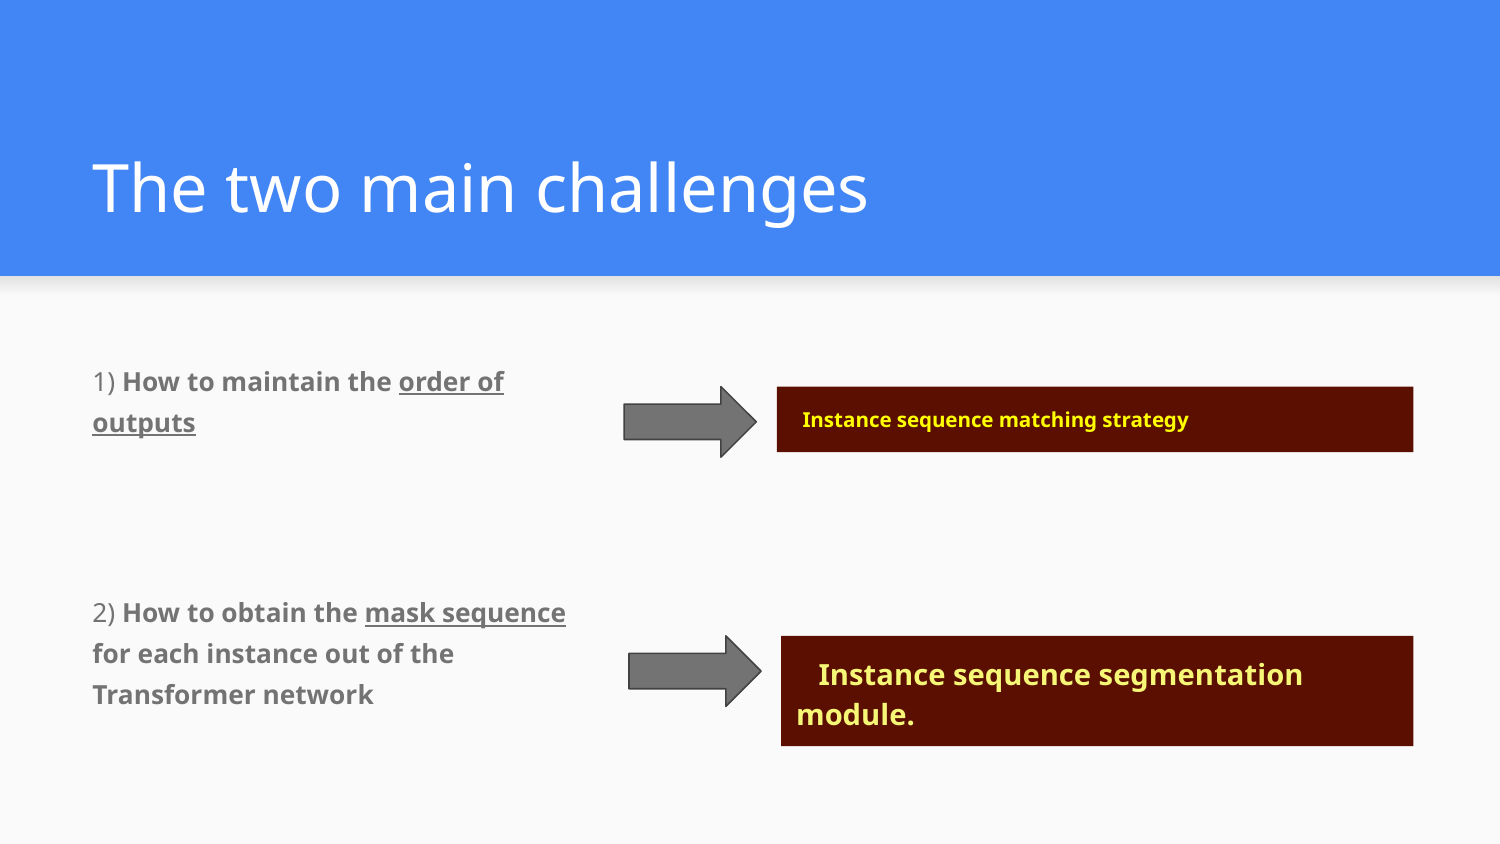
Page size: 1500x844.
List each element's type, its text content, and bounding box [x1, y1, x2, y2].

text_box [628, 635, 762, 707]
list Instance sequence matching strategy [776, 386, 1414, 453]
text_box Instance sequence segmentation module. [781, 635, 1414, 747]
list 1) How to maintain the order of outputs 2) How to obtain the mask sequence for each instance out of the Transformer network [77, 342, 614, 731]
text_box [624, 386, 757, 458]
title The two main challenges [77, 121, 1427, 248]
